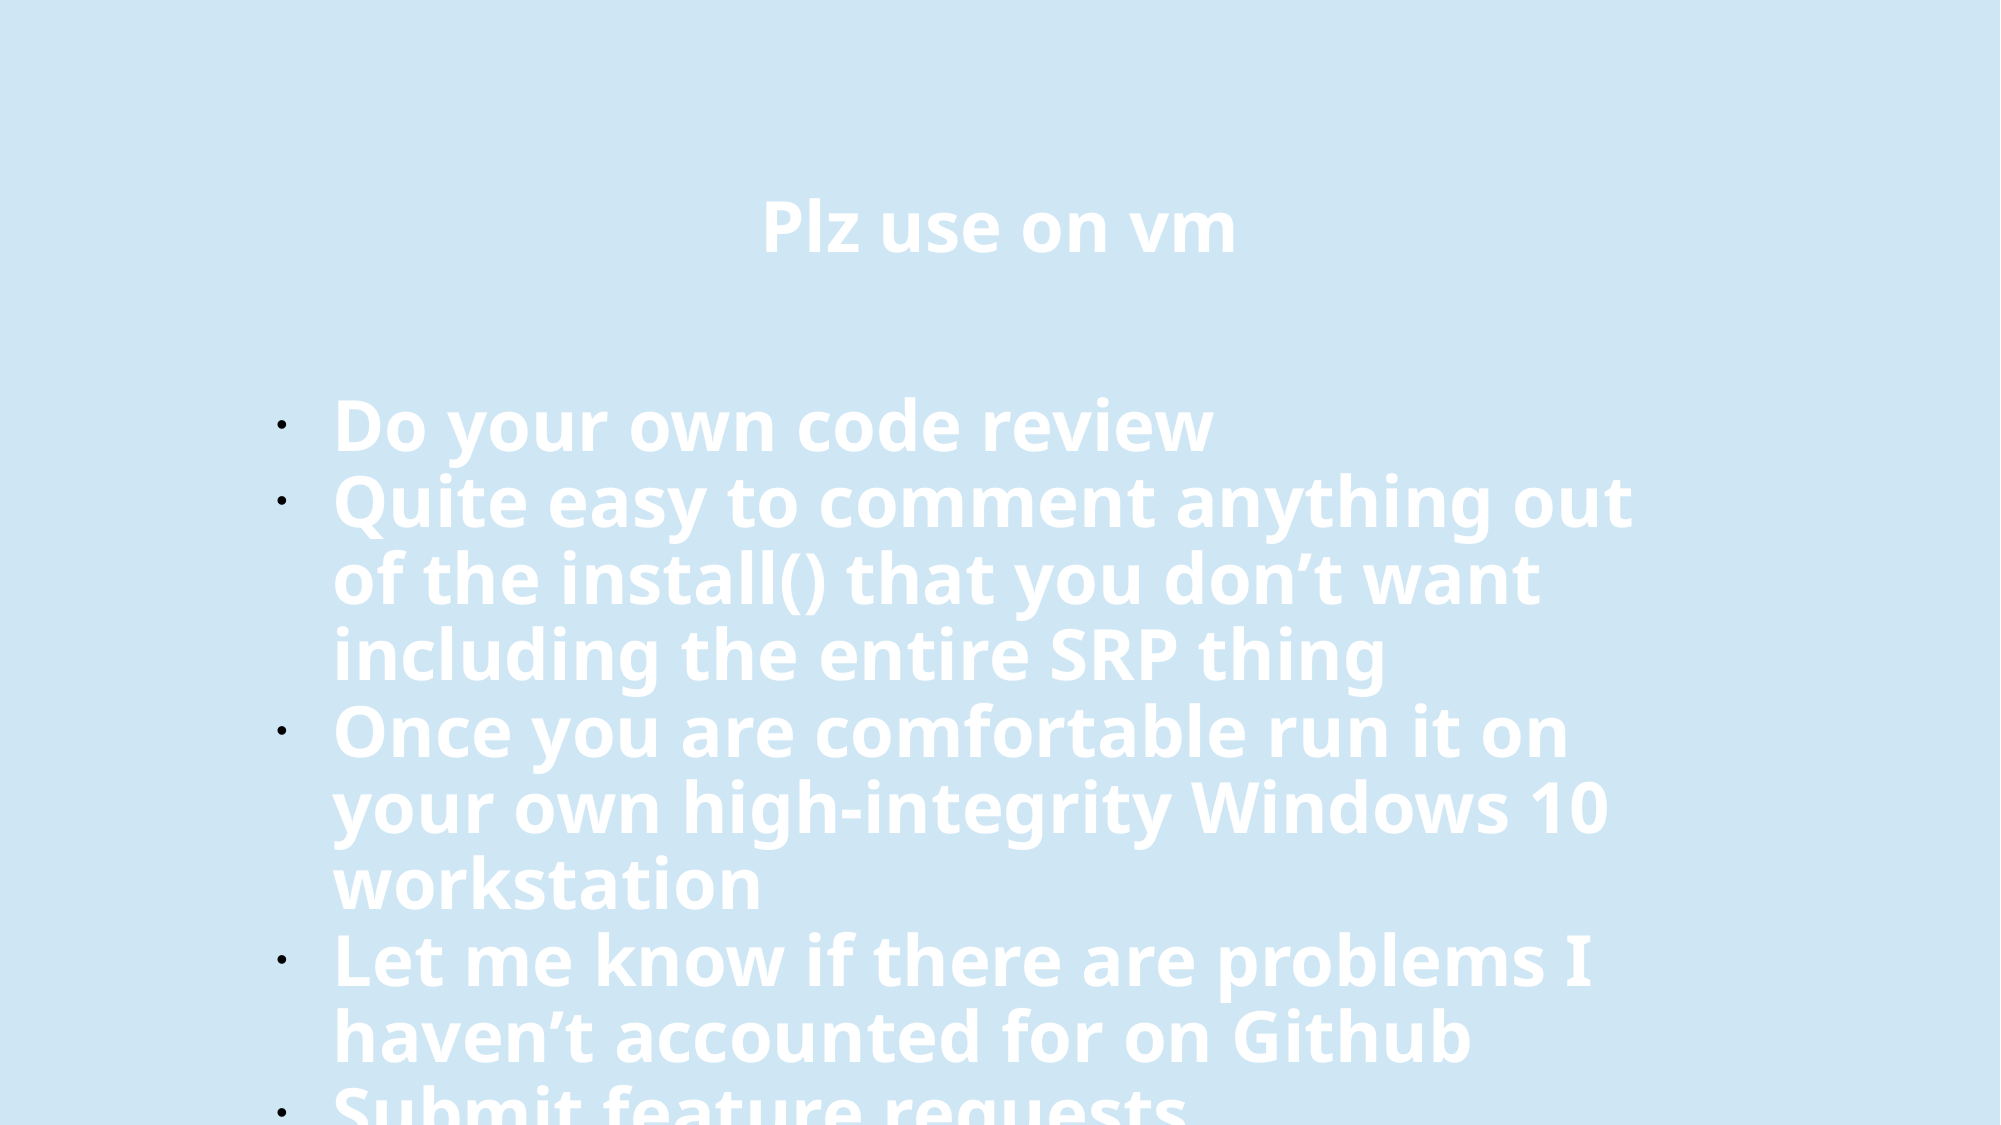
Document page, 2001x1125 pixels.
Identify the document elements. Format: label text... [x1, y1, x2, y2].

subtitle Do your own code review Quite easy to comment anything out of the install() that you don’t want including the entire SRP thing Once you are comfortable run it on your own high-integrity Windows 10 workstation Let me know if there are problems I haven’t accounted for on Github Submit feature requests [261, 383, 1739, 863]
title Plz use on vm [261, 184, 1739, 383]
